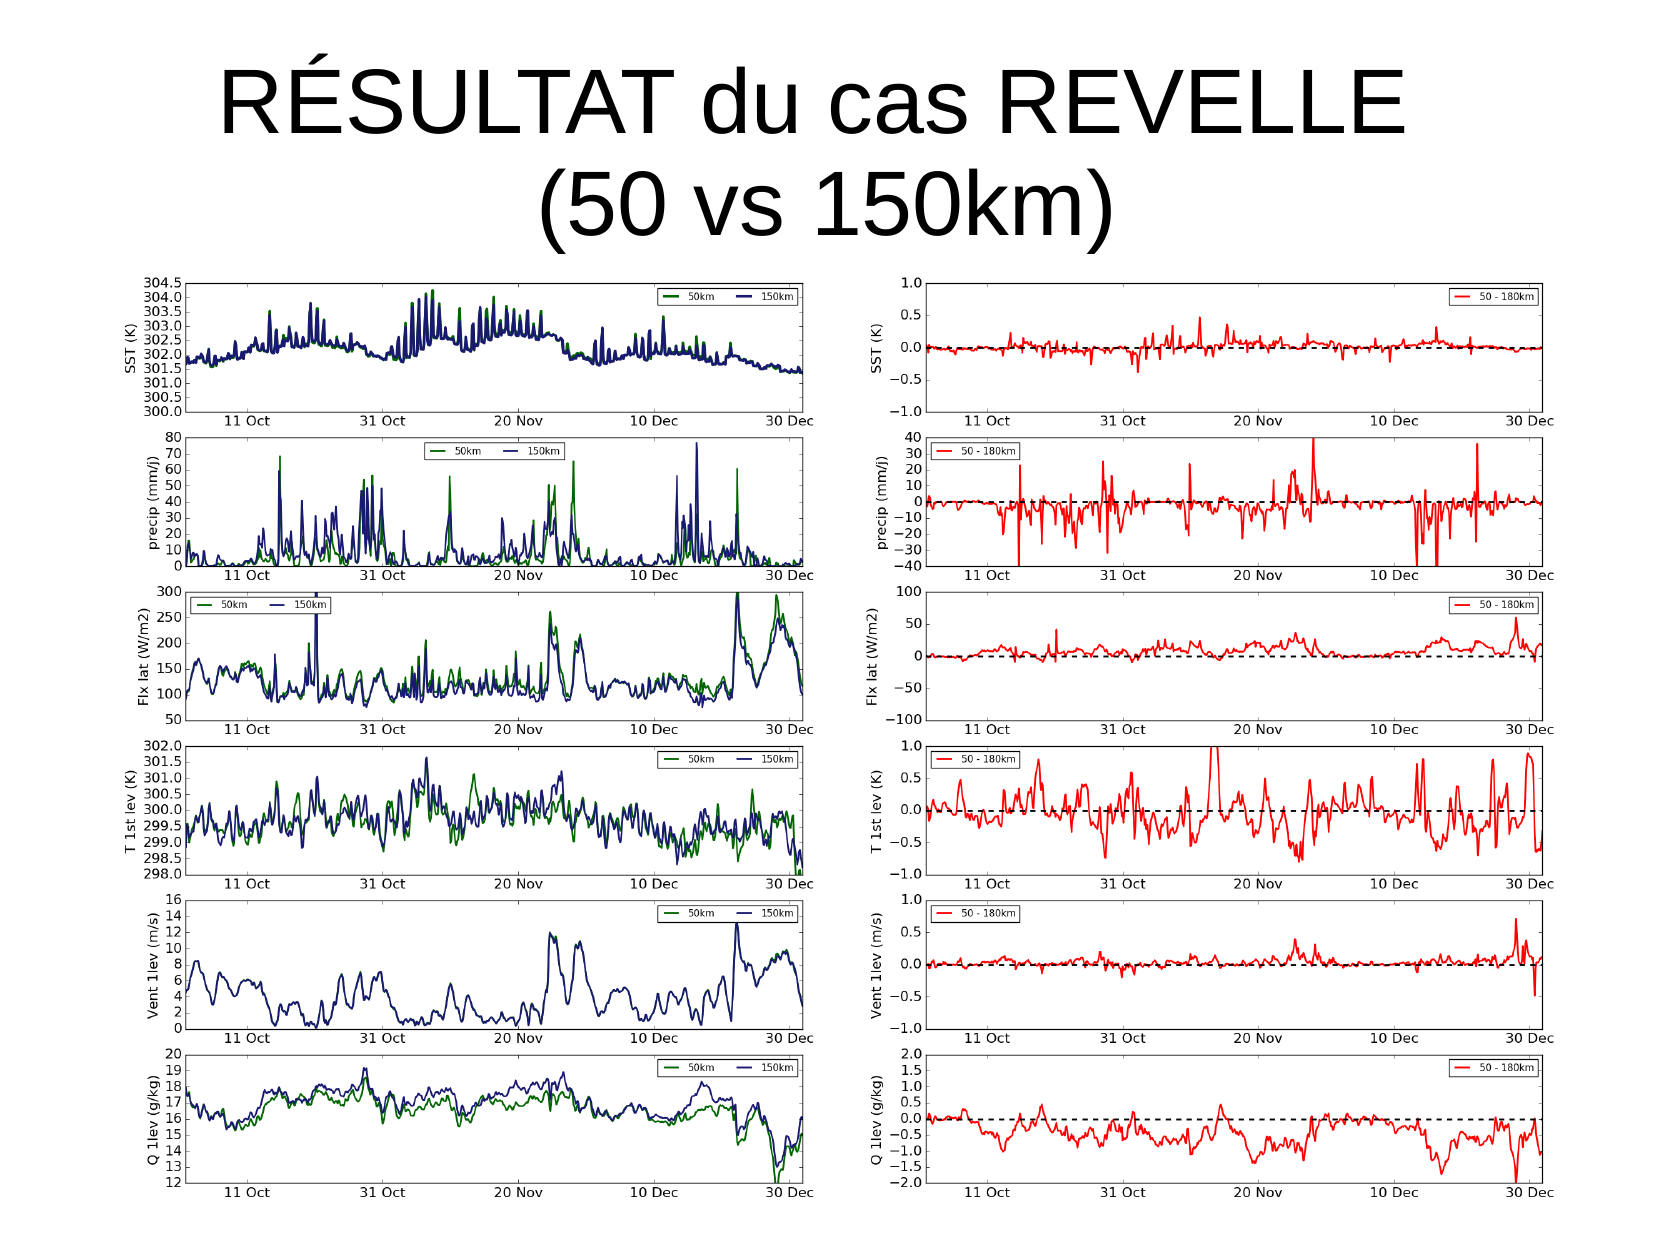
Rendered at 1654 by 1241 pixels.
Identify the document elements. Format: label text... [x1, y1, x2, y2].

picture [119, 271, 1560, 1205]
title RÉSULTAT du cas REVELLE (50 vs 150km) [82, 49, 1571, 257]
